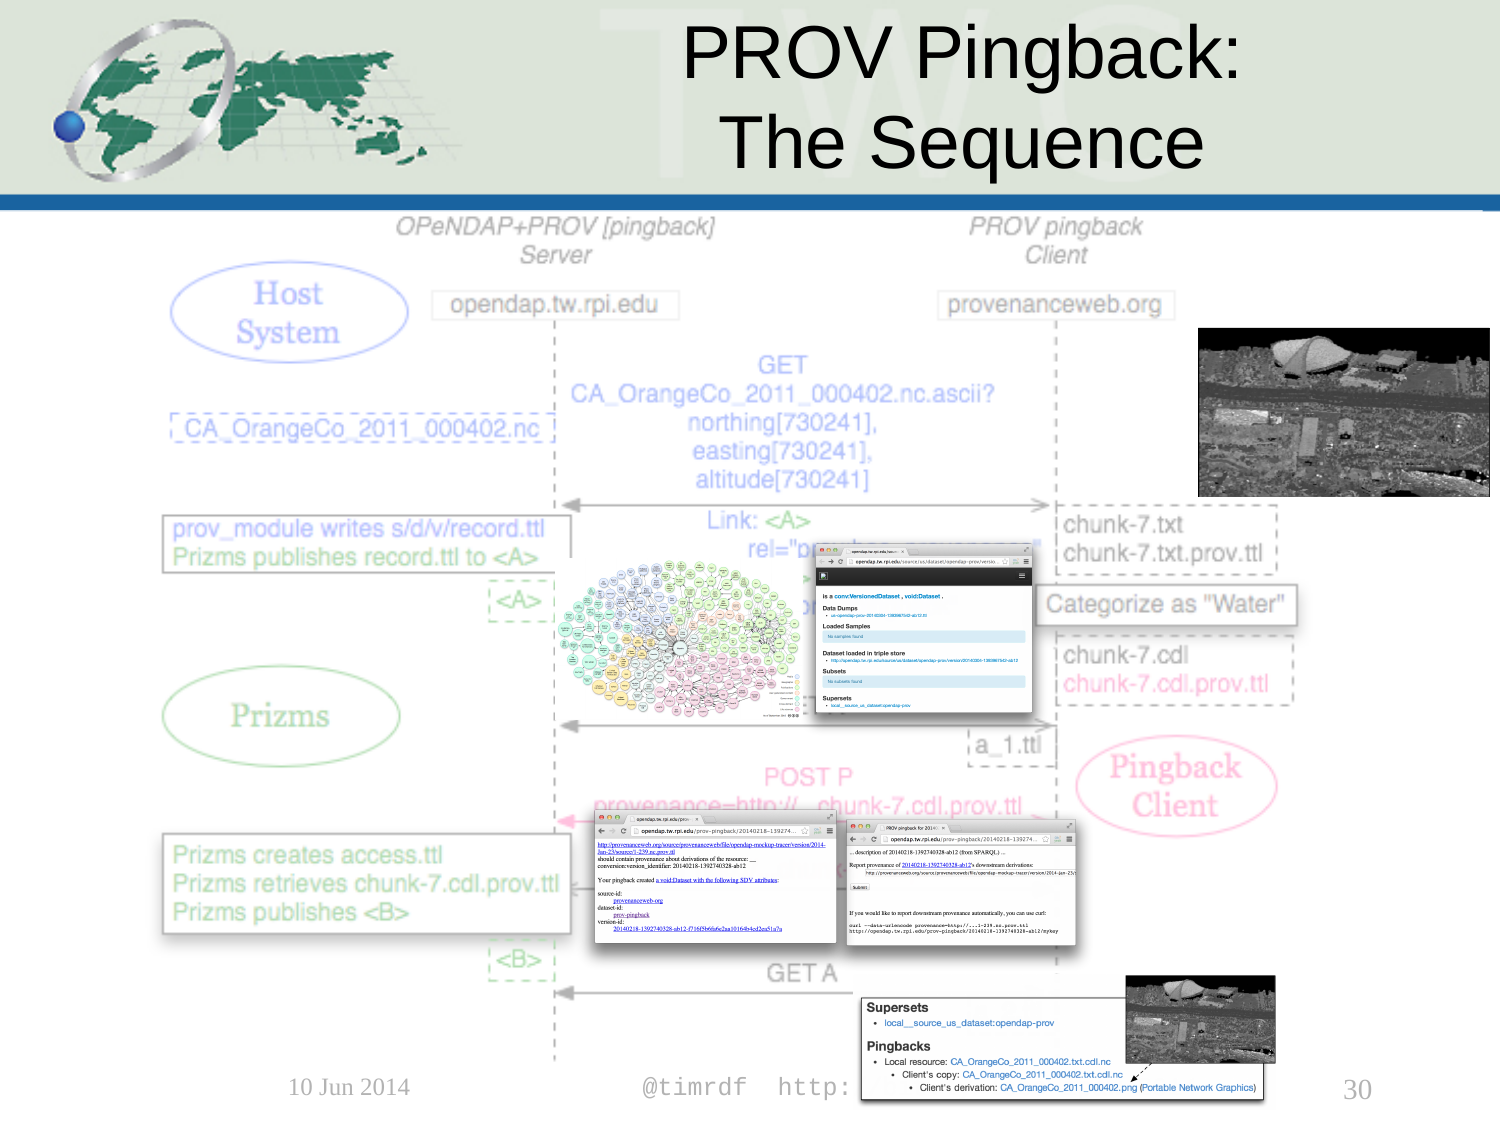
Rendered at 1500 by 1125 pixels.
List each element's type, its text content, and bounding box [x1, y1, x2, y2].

text_box [0, 210, 1483, 1125]
title PROV Pingback: The Sequence [424, 0, 1500, 188]
picture [1198, 326, 1490, 497]
picture [555, 532, 1051, 739]
picture [572, 796, 1276, 1110]
picture [0, 0, 1500, 212]
